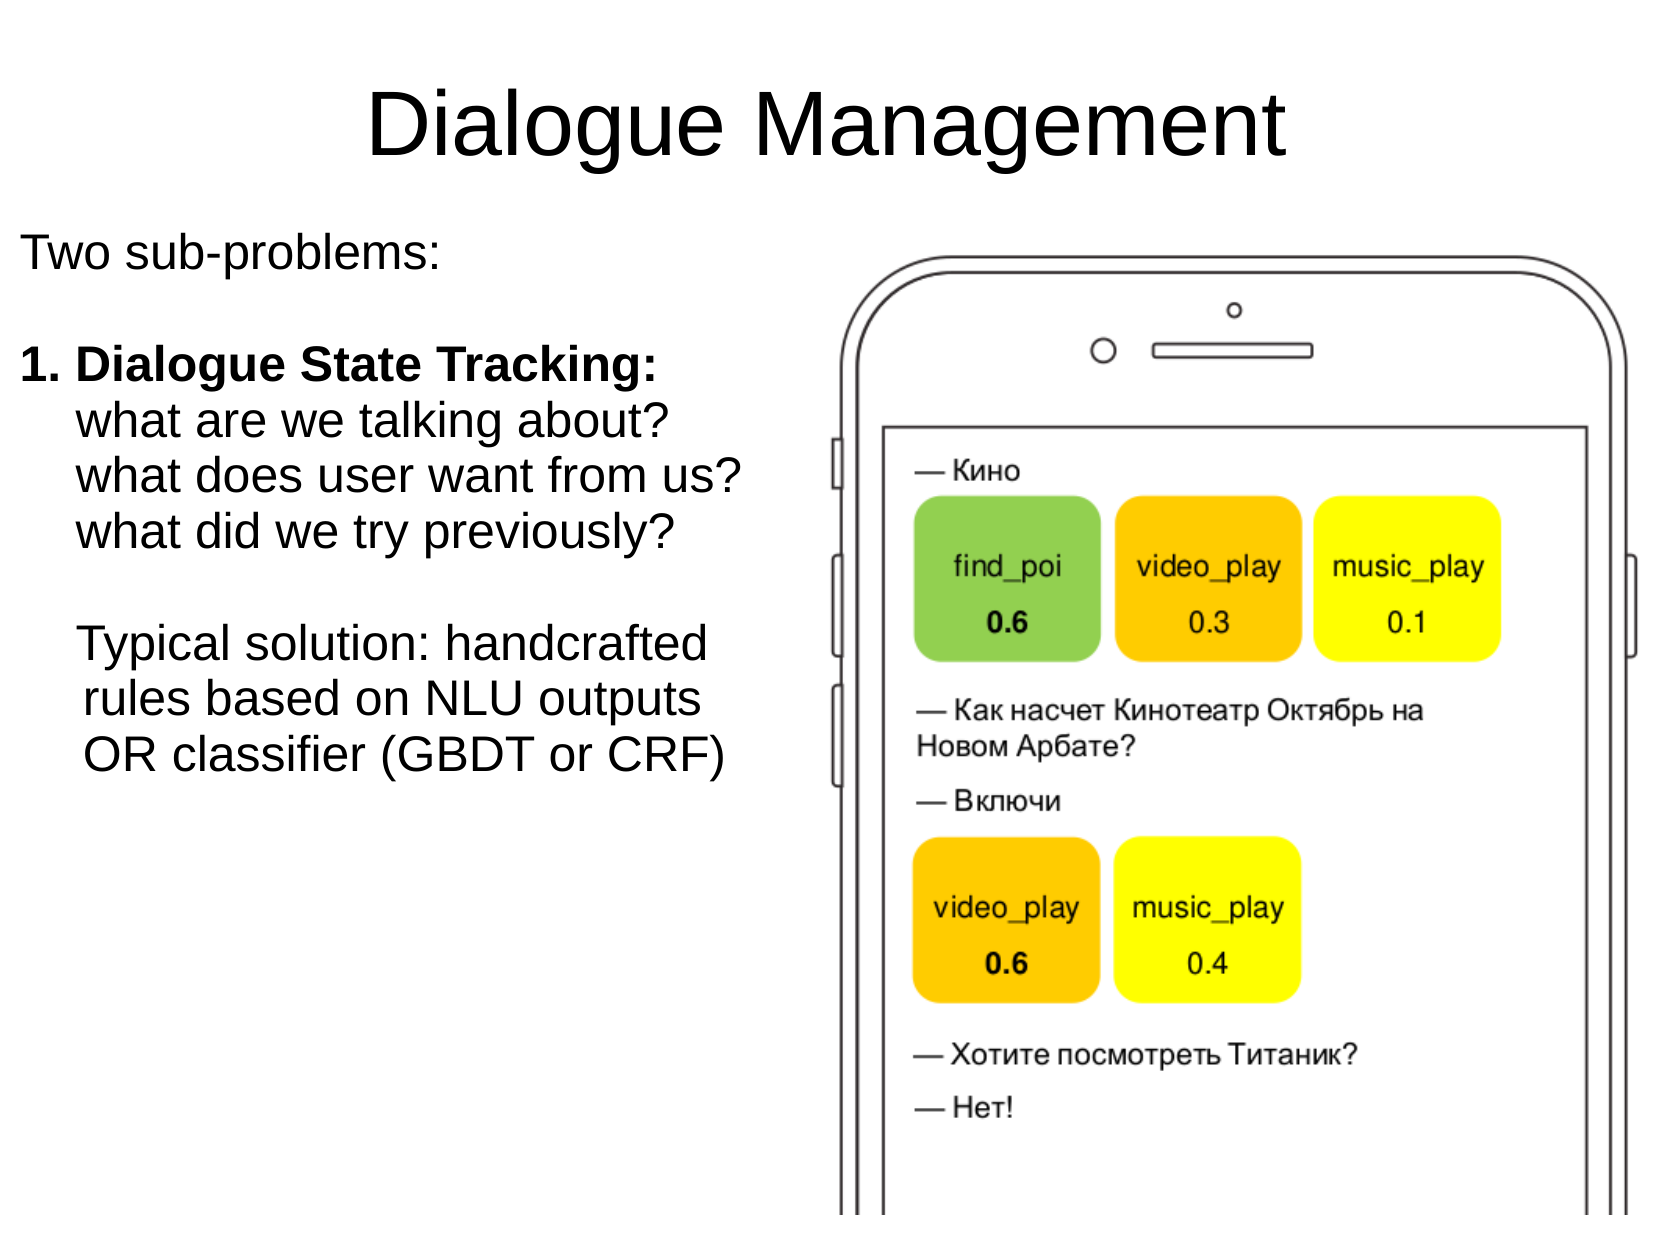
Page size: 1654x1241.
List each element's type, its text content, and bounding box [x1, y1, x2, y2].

picture [807, 243, 1650, 1215]
text_box Two sub-problems: 1. Dialogue State Tracking: what are we talking about? what does user want from us? what did we try previously? Typical solution: handcrafted rules based on NLU outputs OR classifier (GBDT or CRF) [0, 217, 793, 1241]
title Dialogue Management [82, 19, 1571, 227]
